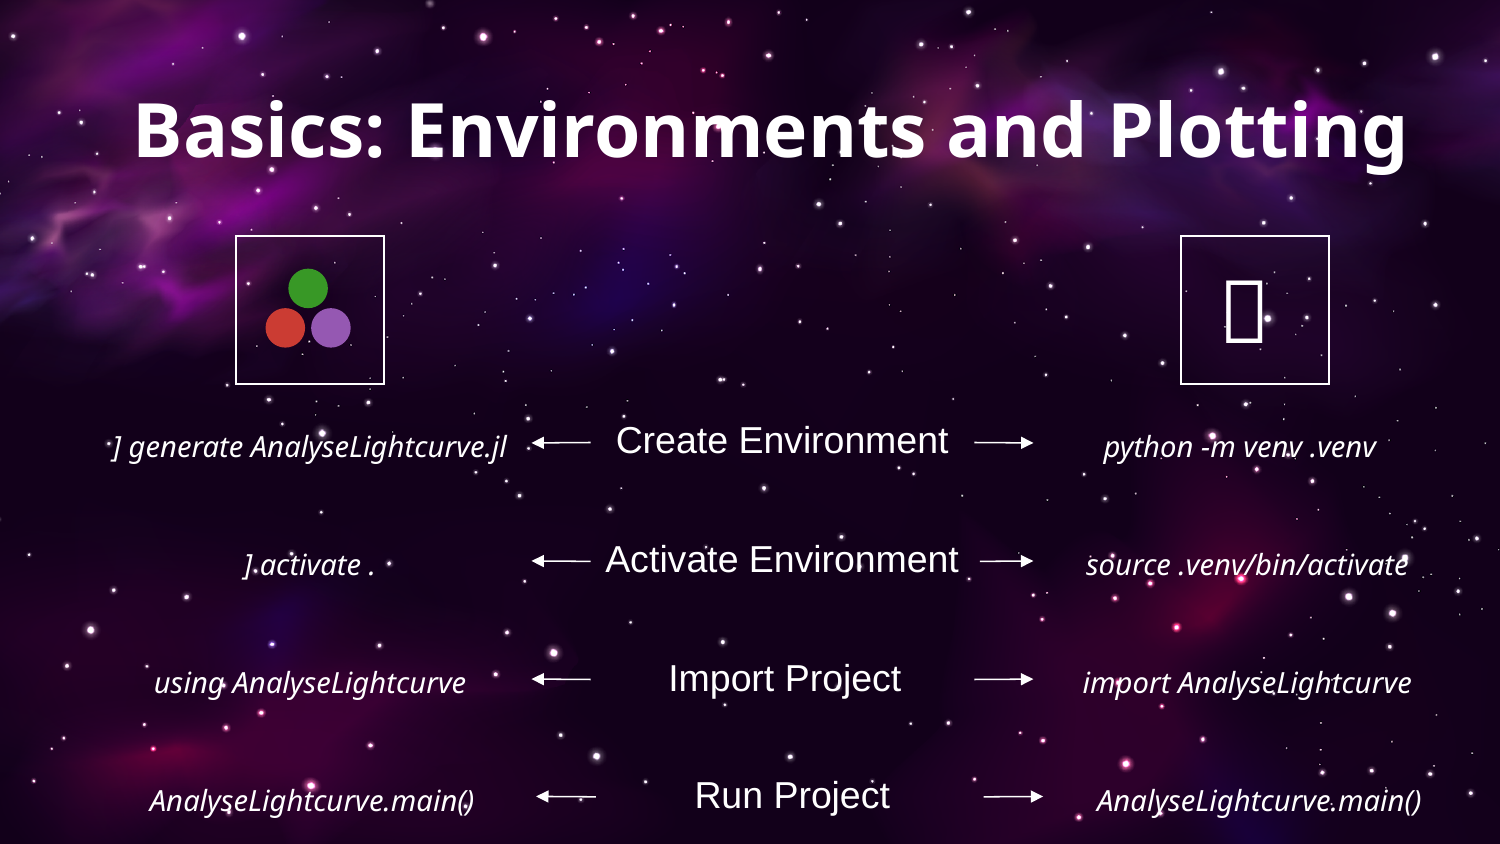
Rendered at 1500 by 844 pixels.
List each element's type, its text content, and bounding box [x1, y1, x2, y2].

text_box AnalyseLightcurve.main() [88, 766, 537, 826]
text_box Run Project [595, 766, 984, 827]
text_box ] activate . [88, 531, 532, 591]
title Basics: Environments and Plotting [117, 80, 1477, 175]
text_box source .venv/bin/activate [1033, 531, 1462, 591]
text_box AnalyseLightcurve.main() [1043, 766, 1477, 827]
text_box using AnalyseLightcurve [88, 649, 532, 709]
text_box python -m venv .venv [1033, 413, 1447, 473]
text_box Create Environment [590, 412, 975, 473]
text_box import AnalyseLightcurve [1033, 649, 1462, 709]
text_box ] generate AnalyseLightcurve.jl [88, 413, 532, 473]
text_box Activate Environment [590, 531, 980, 592]
picture [0, 0, 1500, 844]
text_box Import Project [590, 649, 975, 710]
text_box  [1181, 236, 1329, 384]
